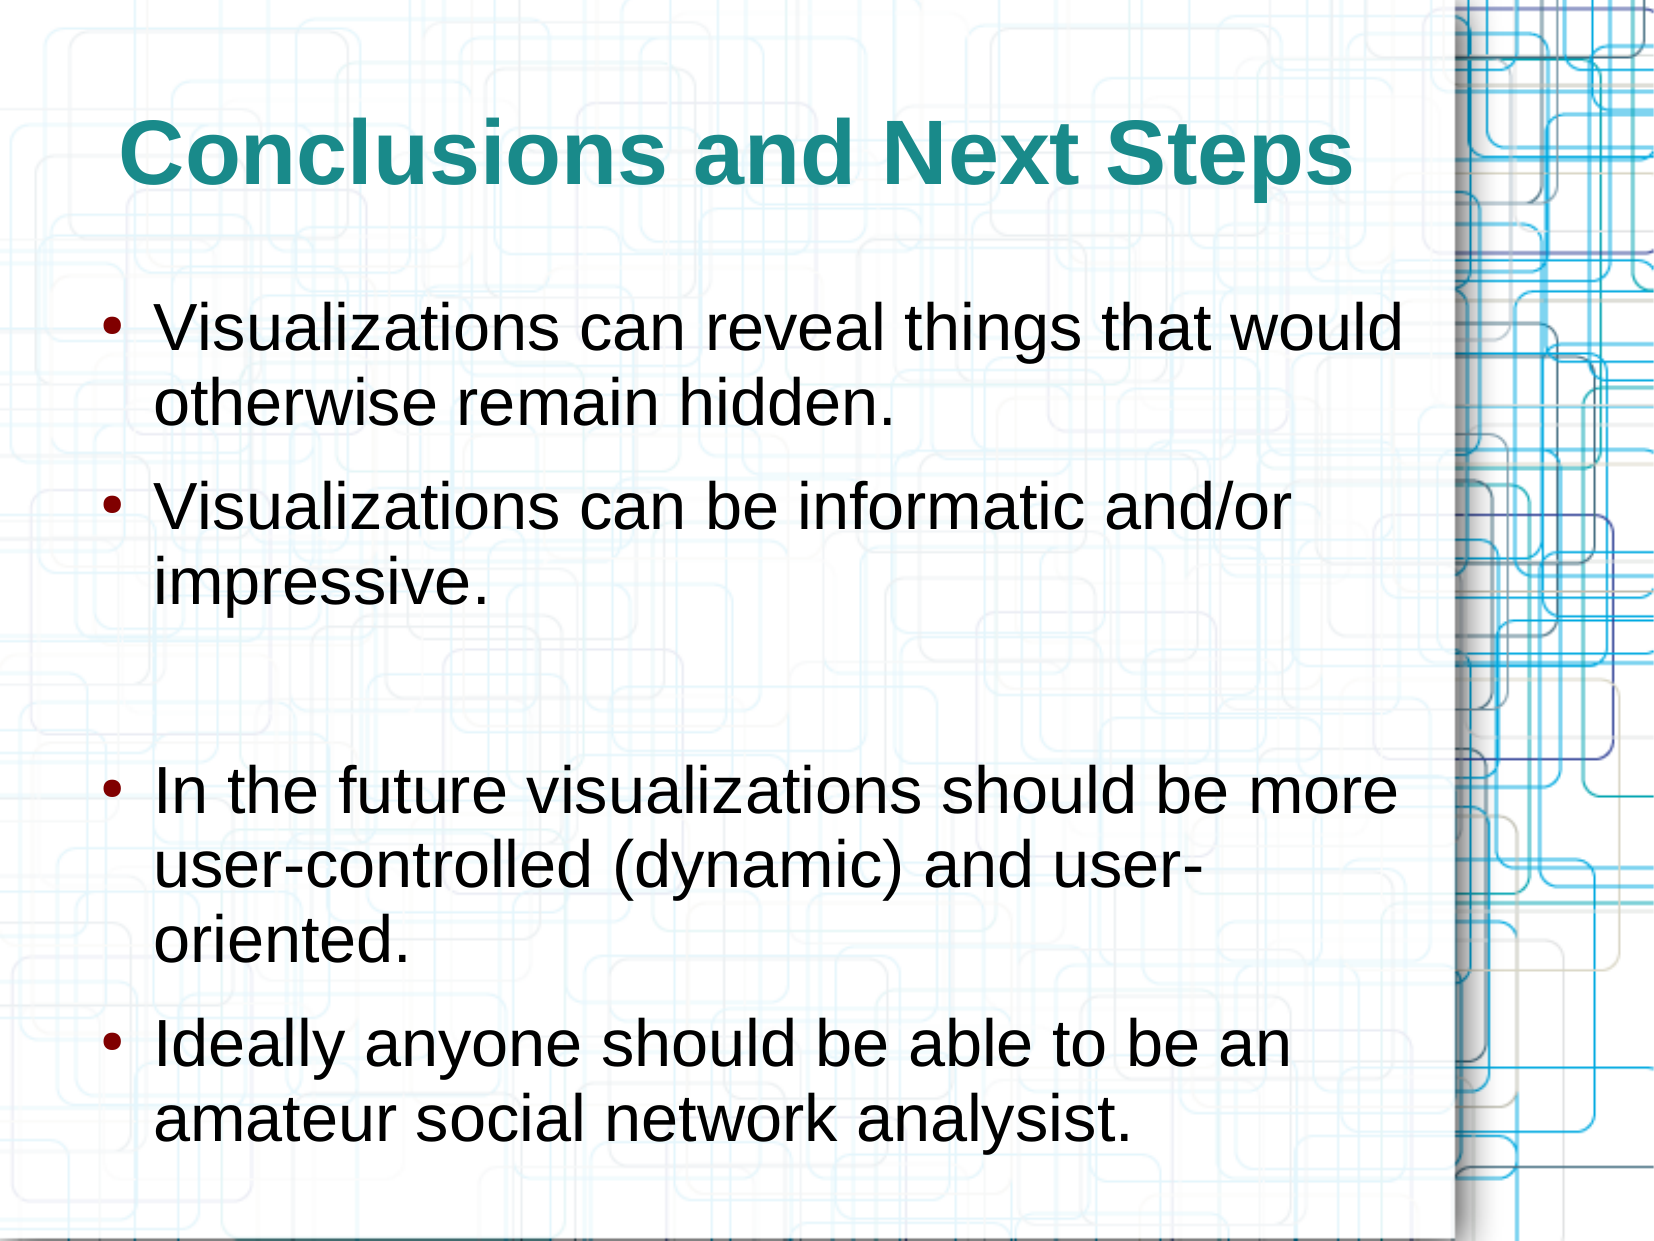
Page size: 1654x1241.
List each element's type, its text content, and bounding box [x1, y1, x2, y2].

list Visualizations can reveal things that would otherwise remain hidden. Visualizations can be informatic and/or impressive. In the future visualizations should be more user-controlled (dynamic) and user-oriented. Ideally anyone should be able to be an amateur social network analysist. [82, 290, 1418, 1157]
picture [0, 0, 1654, 1241]
title Conclusions and Next Steps [59, 49, 1418, 257]
